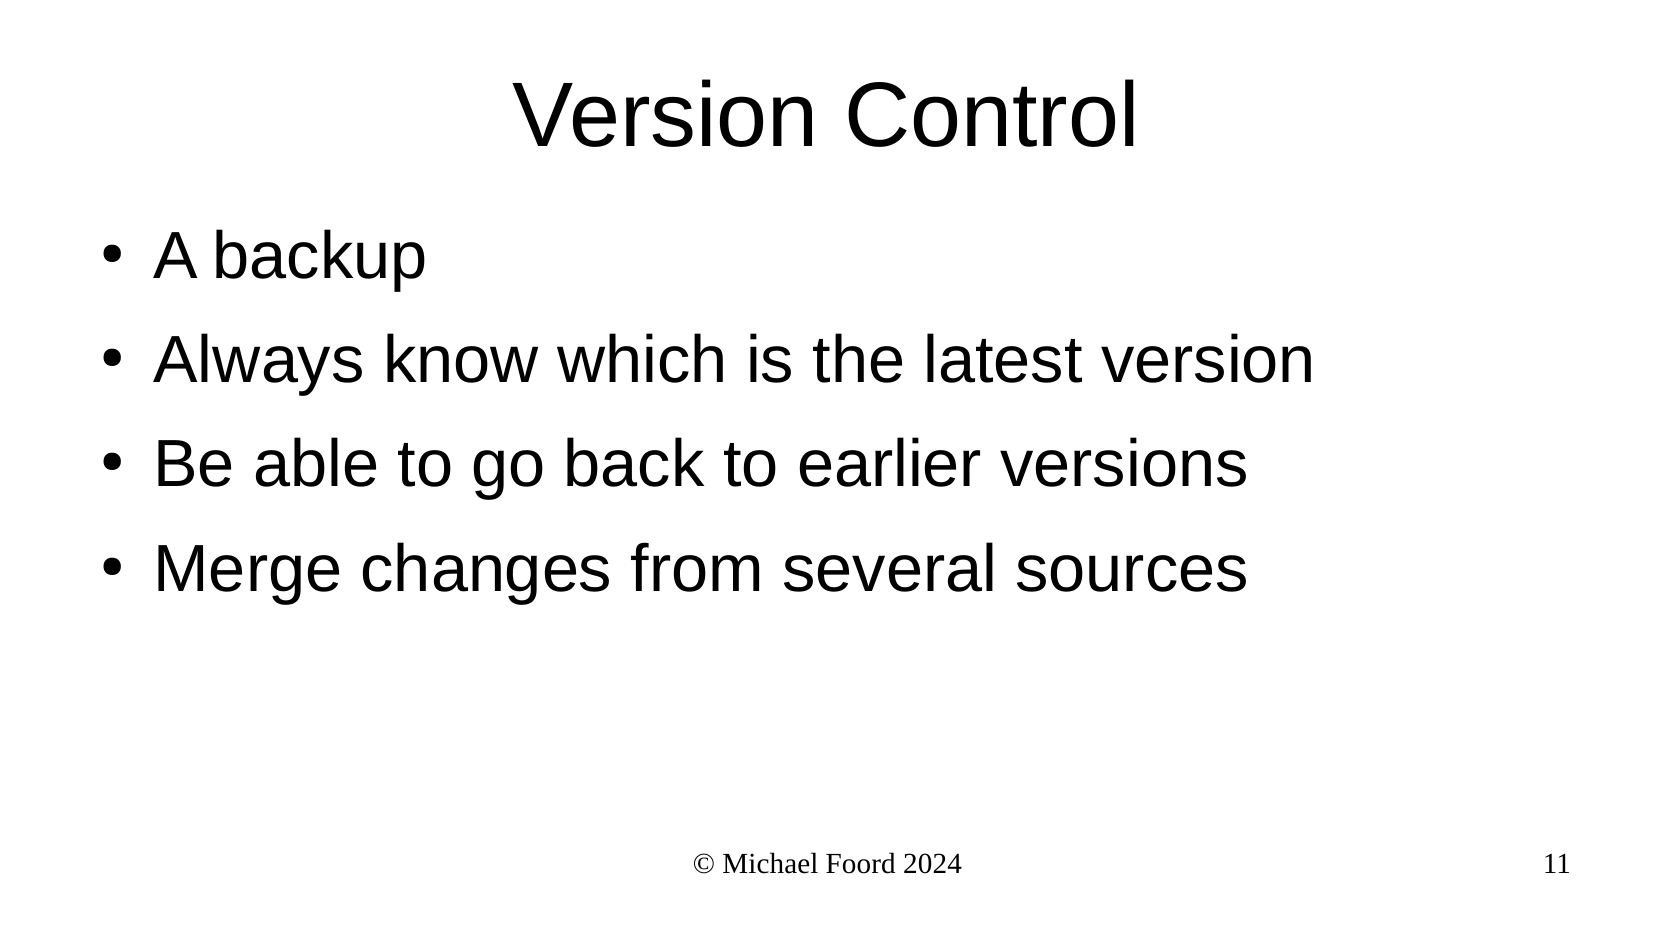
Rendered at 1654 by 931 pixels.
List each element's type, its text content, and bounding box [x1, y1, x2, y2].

title Version Control [82, 37, 1571, 193]
list A backup Always know which is the latest version Be able to go back to earlier versions Merge changes from several sources [82, 217, 1571, 758]
